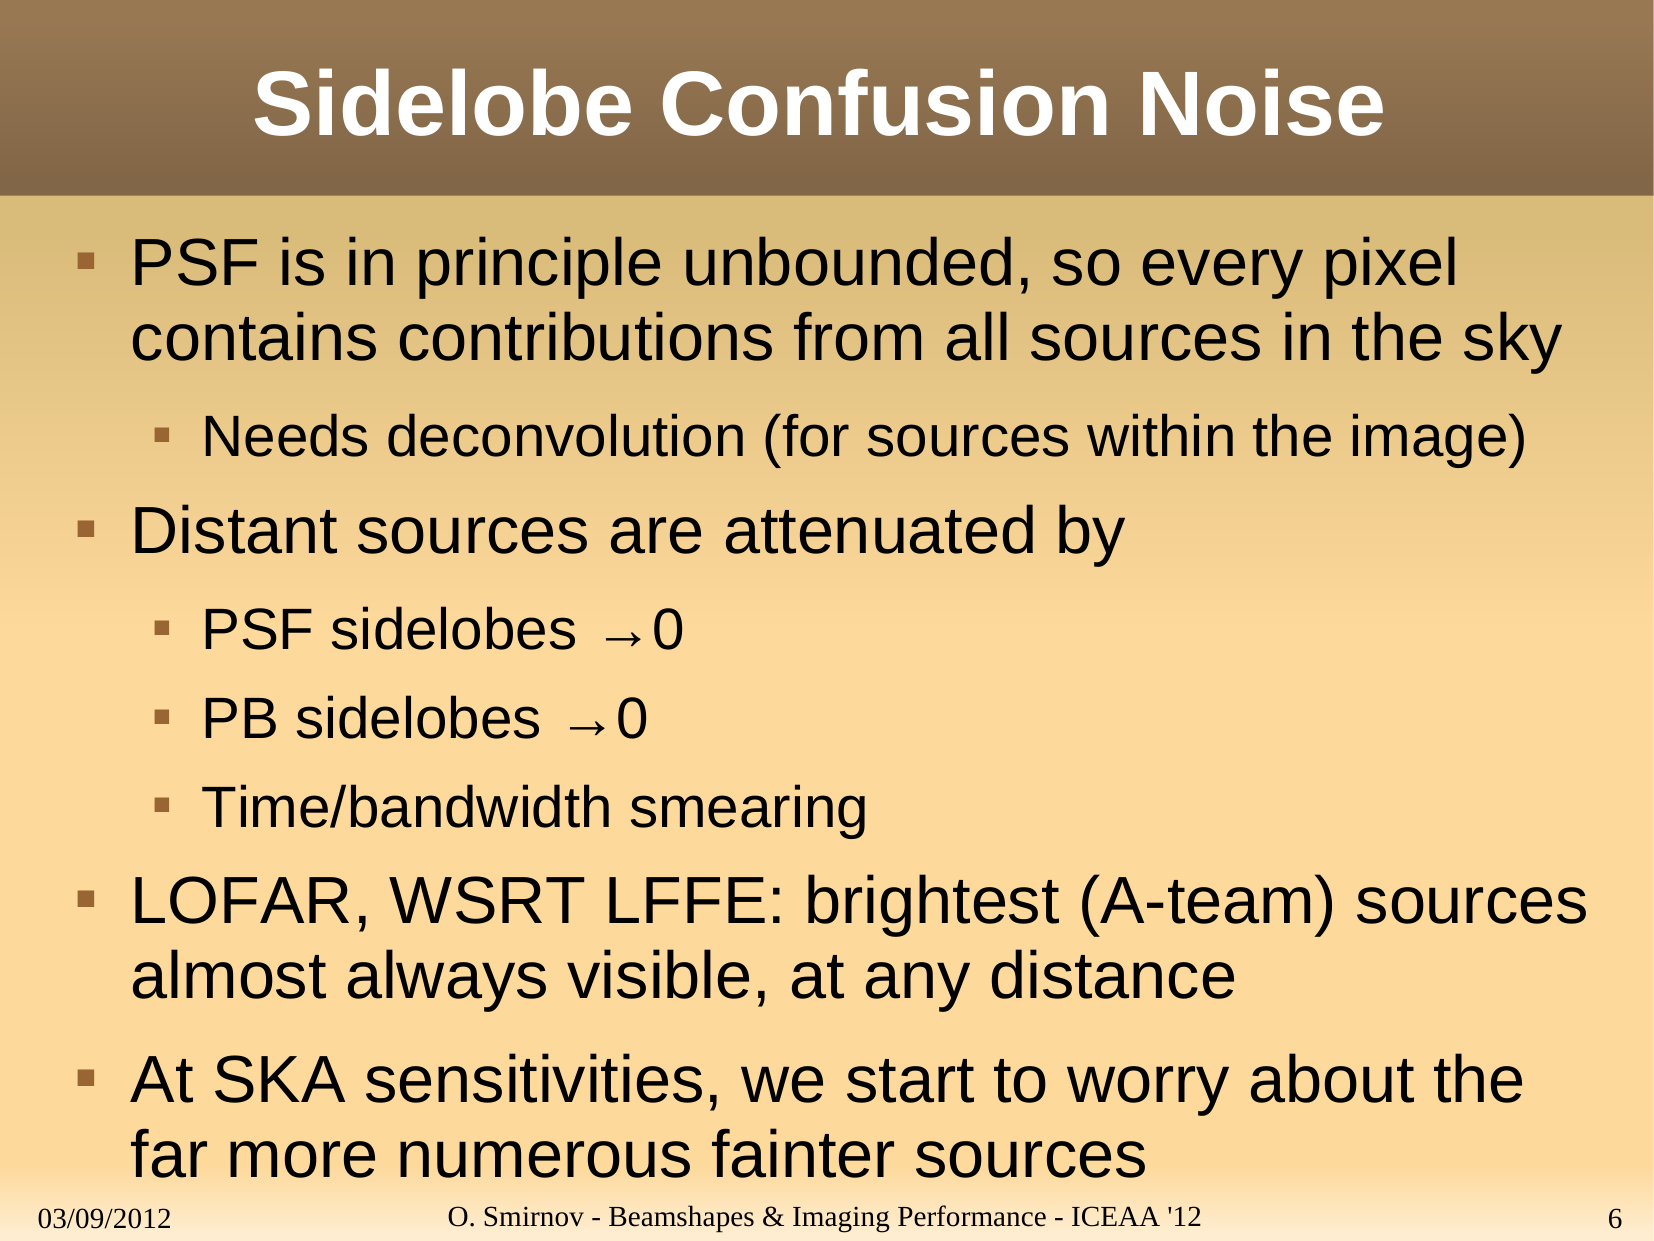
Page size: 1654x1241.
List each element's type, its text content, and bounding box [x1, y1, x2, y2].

title Sidelobe Confusion Noise [76, 0, 1565, 208]
picture [0, 0, 1654, 1241]
list PSF is in principle unbounded, so every pixel contains contributions from all sources in the sky Needs deconvolution (for sources within the image) Distant sources are attenuated by PSF sidelobes →0 PB sidelobes →0 Time/bandwidth smearing LOFAR, WSRT LFFE: brightest (A-team) sources almost always visible, at any distance At SKA sensitivities, we start to worry about the far more numerous fainter sources [60, 225, 1606, 1192]
